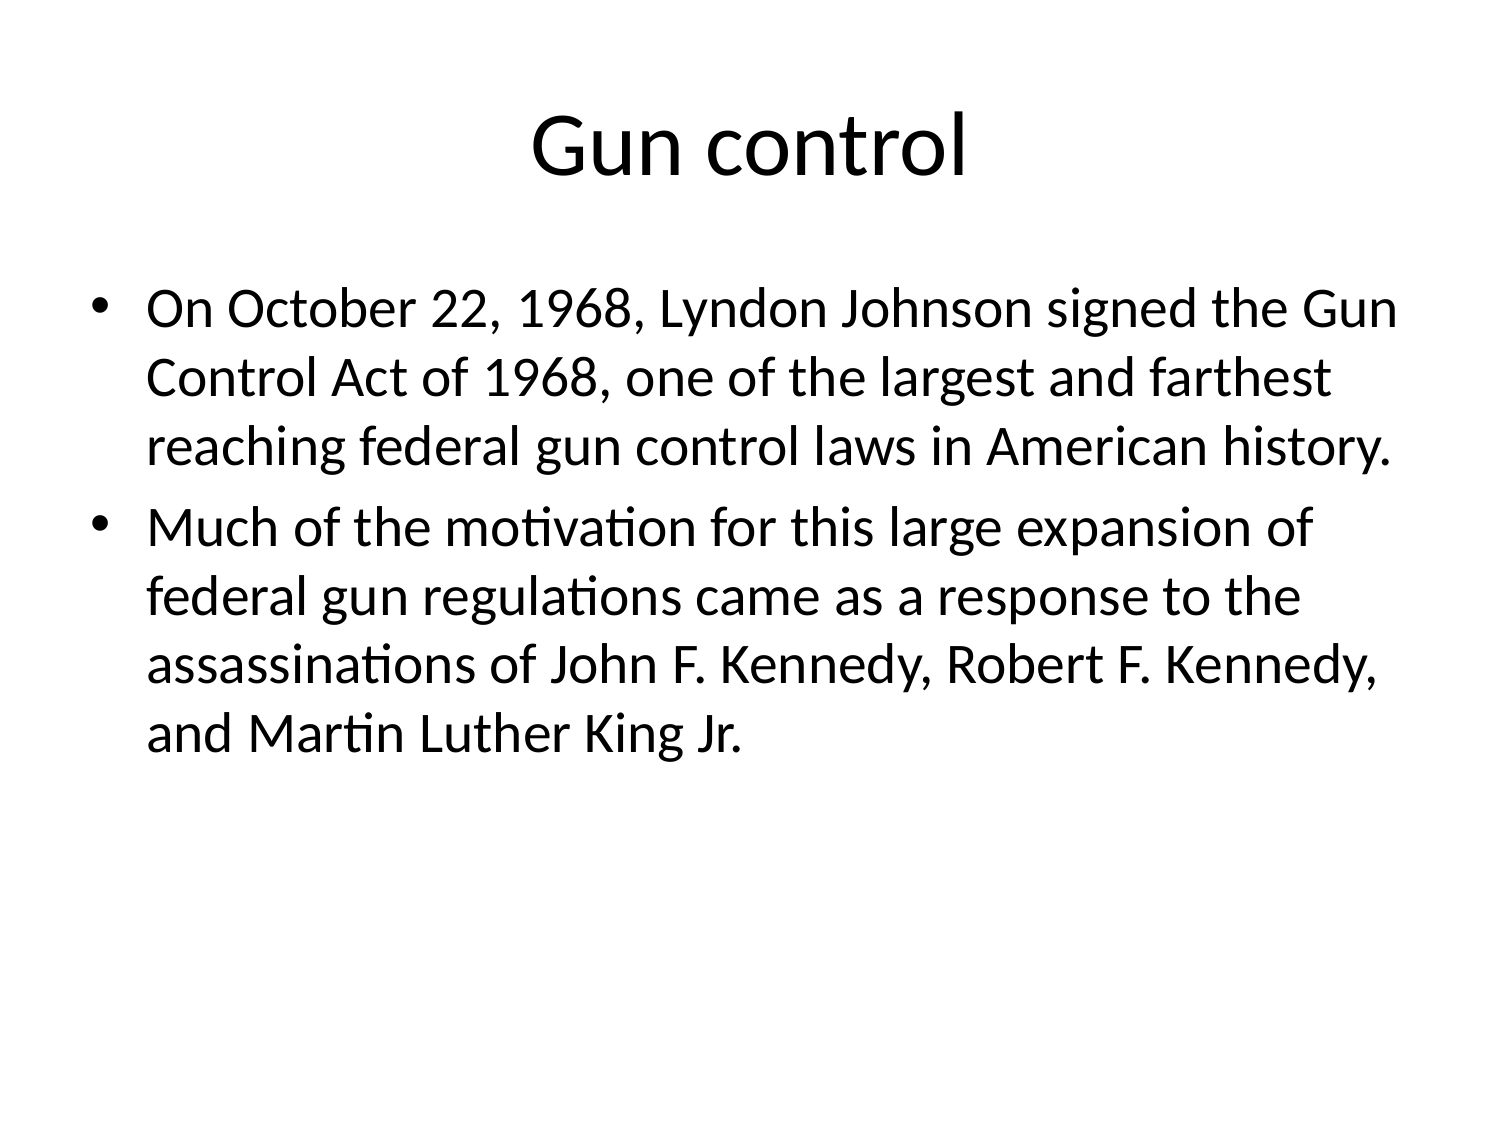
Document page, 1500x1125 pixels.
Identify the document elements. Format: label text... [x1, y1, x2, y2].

title Gun control [75, 45, 1425, 233]
list On October 22, 1968, Lyndon Johnson signed the Gun Control Act of 1968, one of the largest and farthest reaching federal gun control laws in American history. Much of the motivation for this large expansion of federal gun regulations came as a response to the assassinations of John F. Kennedy, Robert F. Kennedy, and Martin Luther King Jr. [75, 262, 1425, 1005]
